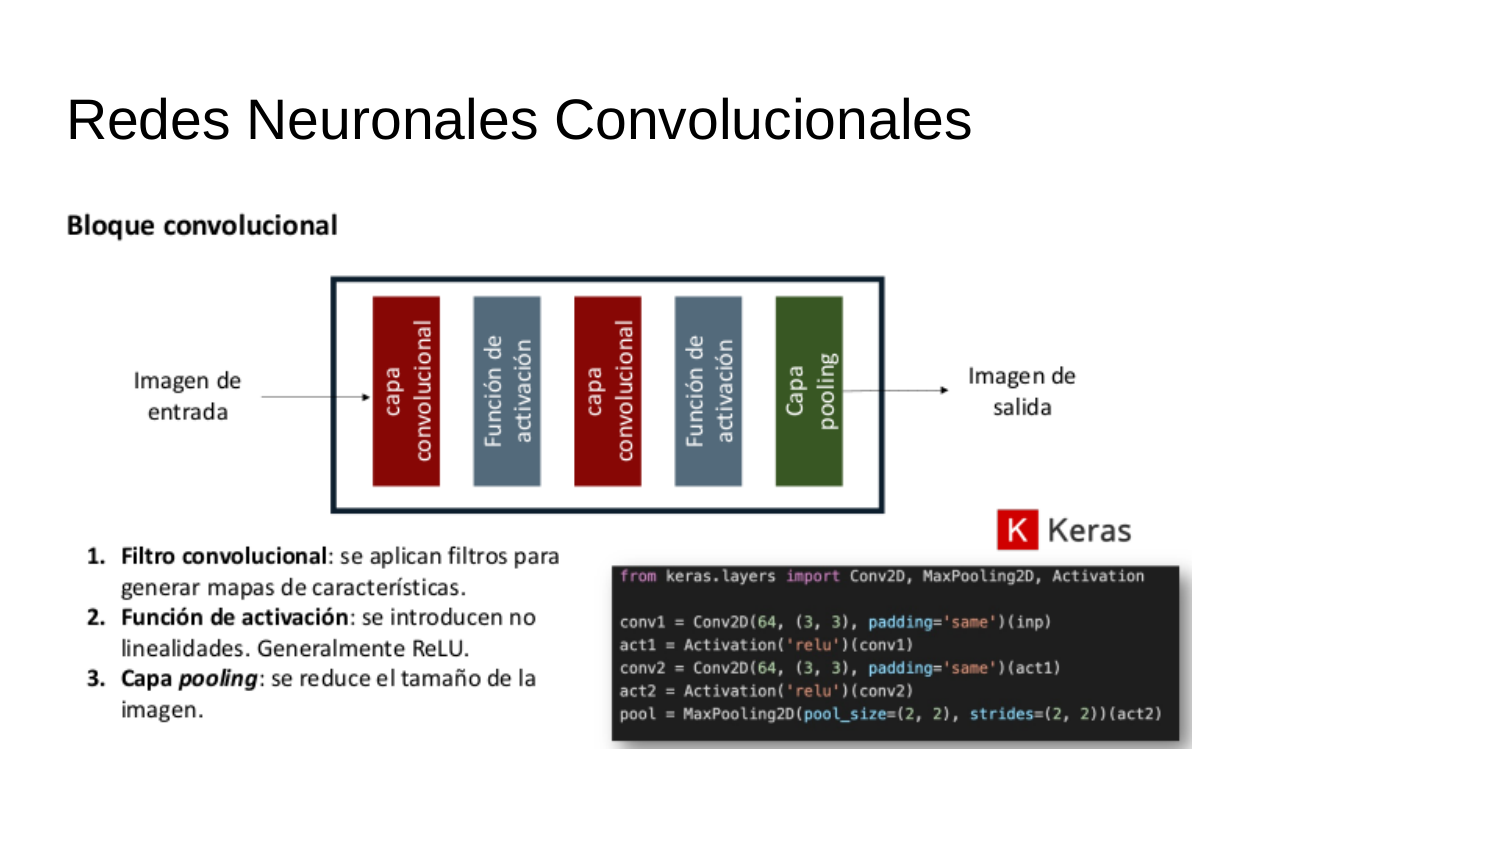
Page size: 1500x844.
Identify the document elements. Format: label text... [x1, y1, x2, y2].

picture [51, 188, 1192, 749]
title Redes Neuronales Convolucionales [51, 72, 1449, 167]
